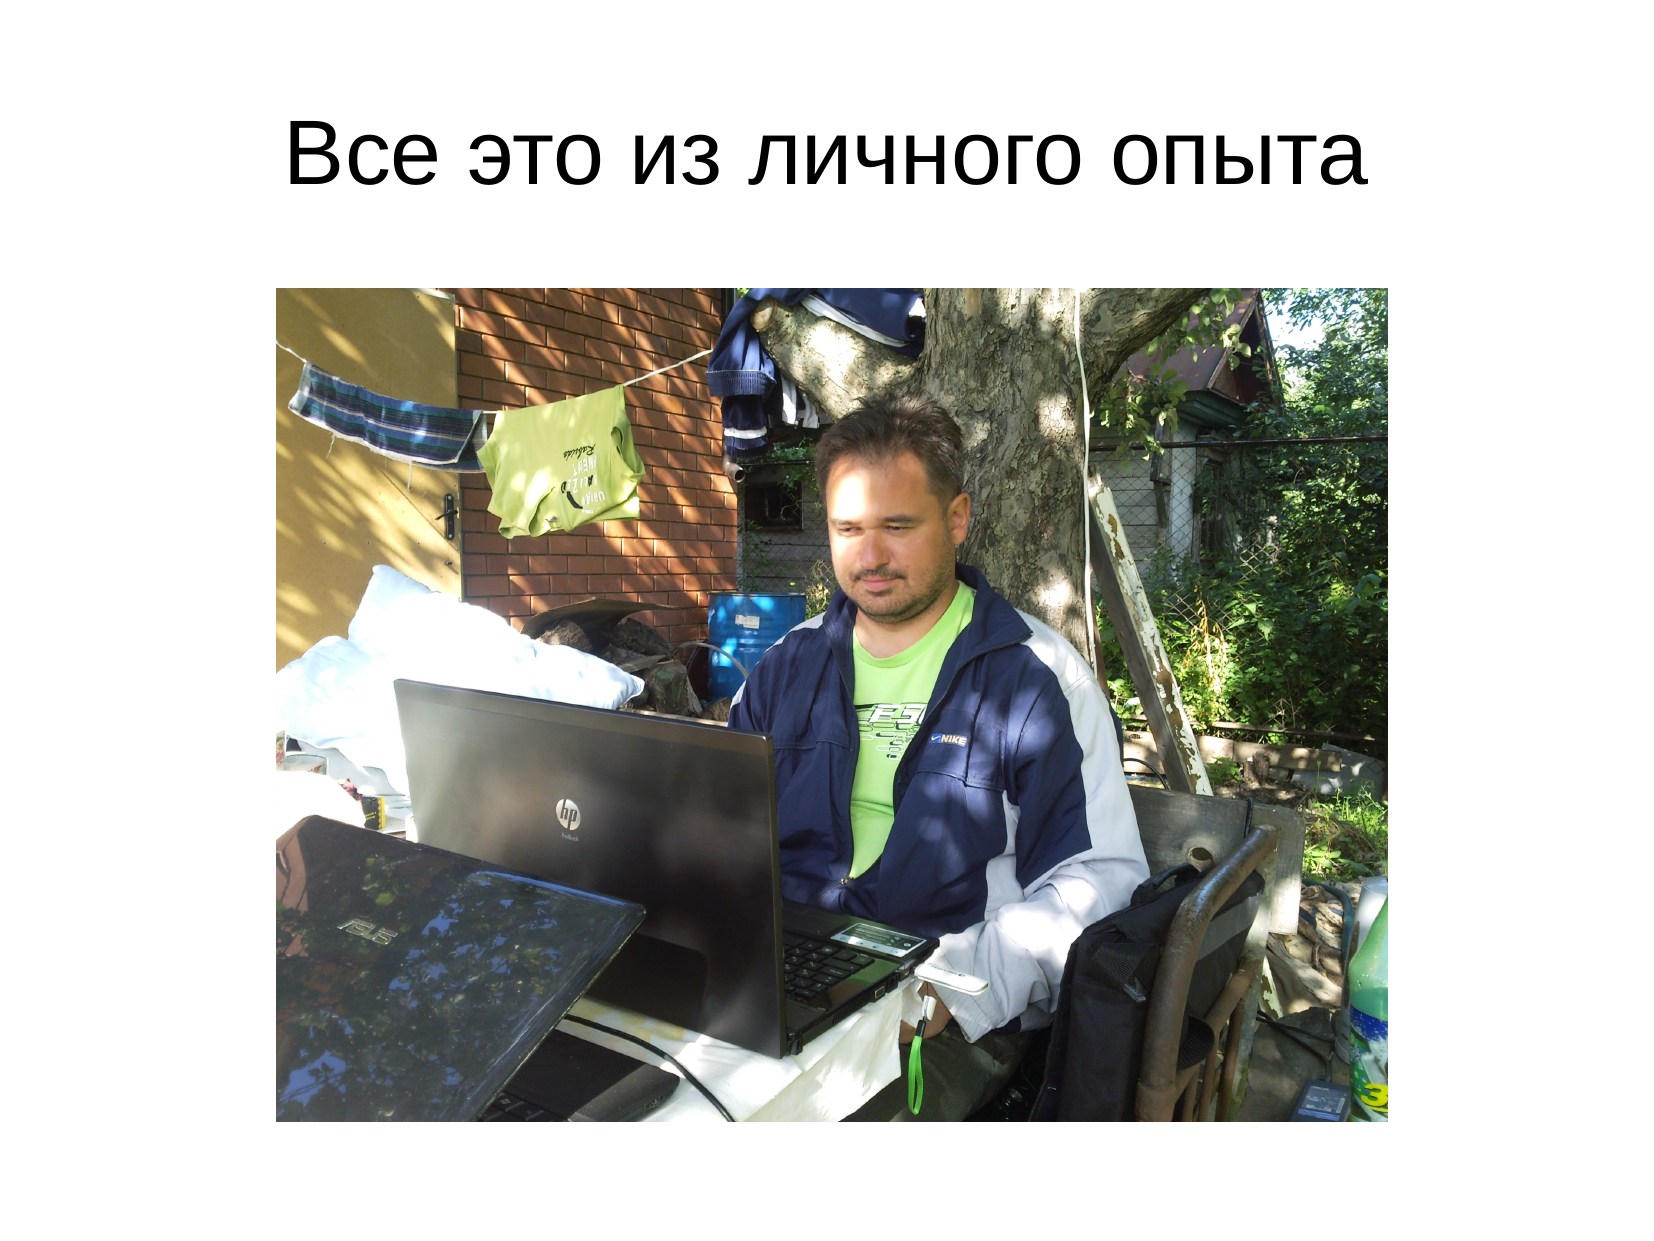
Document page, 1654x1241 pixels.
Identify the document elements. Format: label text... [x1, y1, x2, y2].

title Все это из личного опыта [82, 49, 1571, 257]
picture [276, 288, 1388, 1123]
